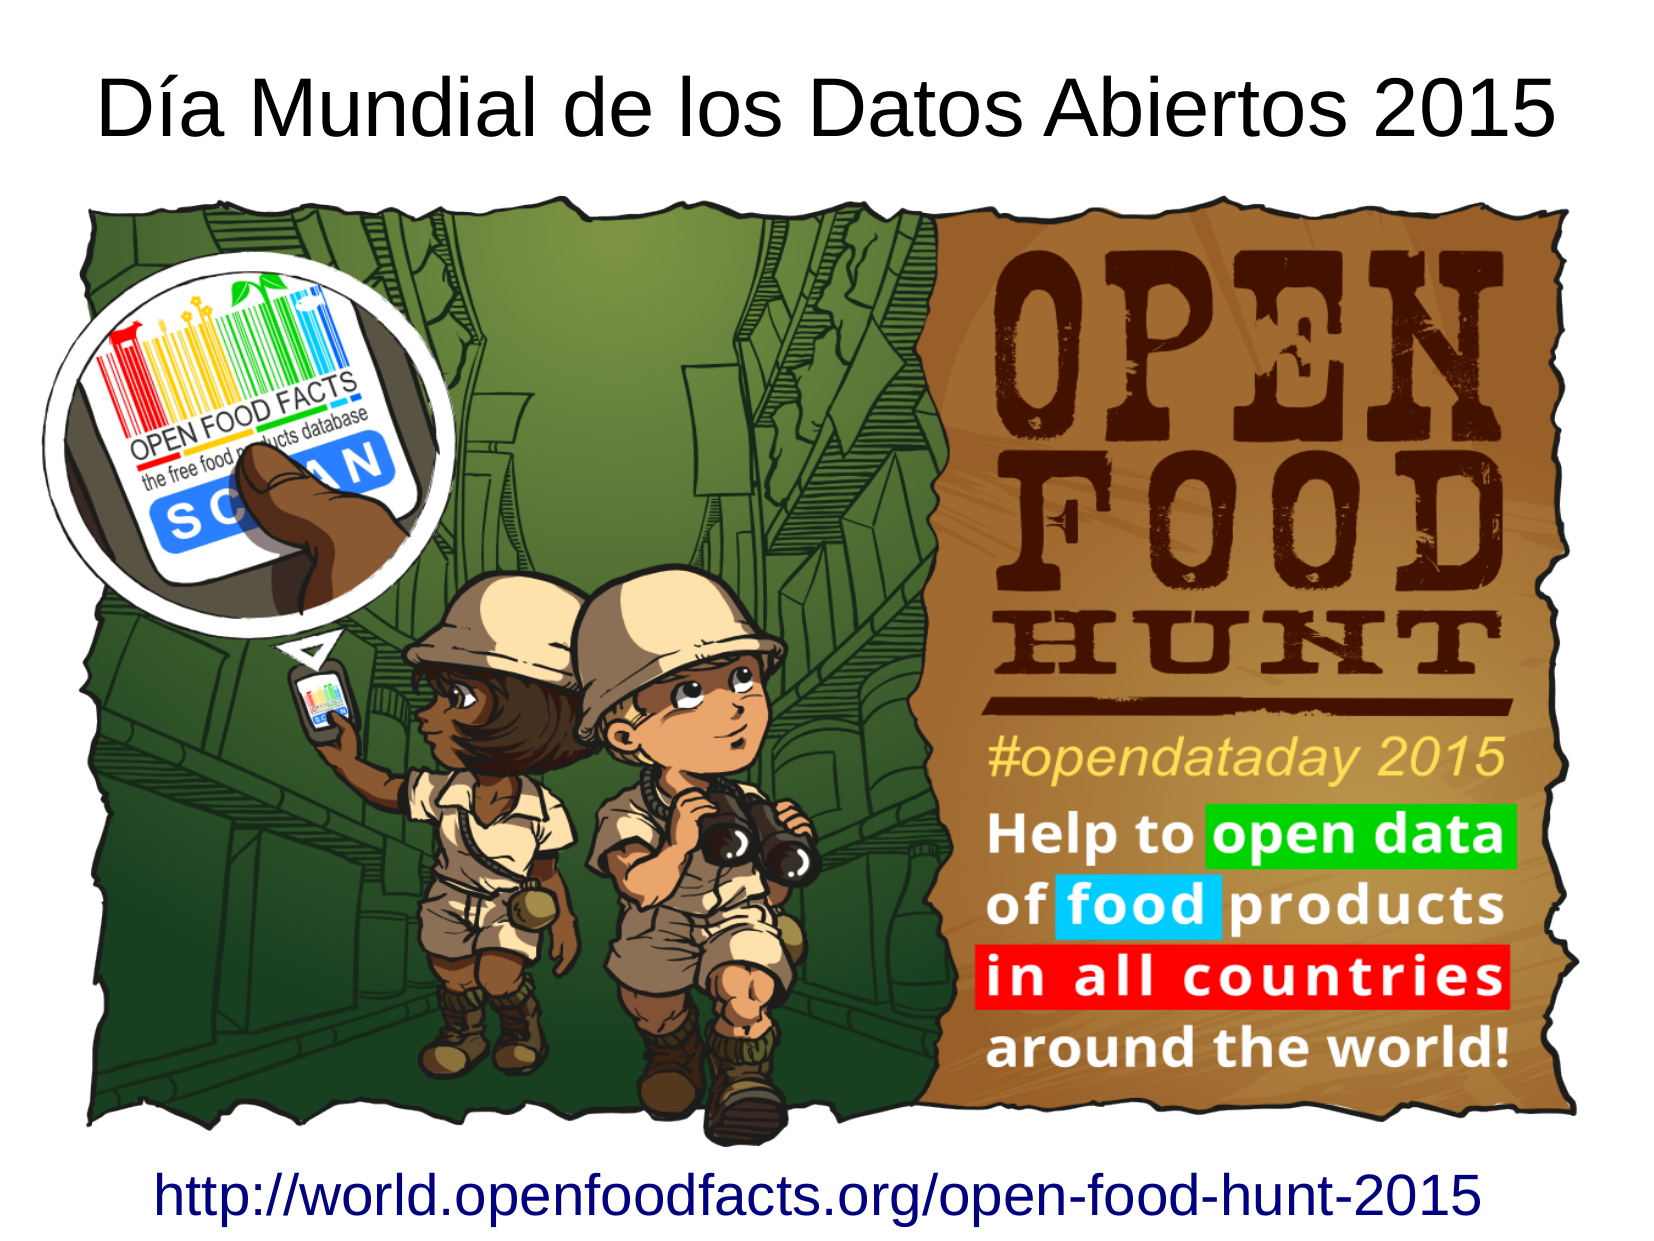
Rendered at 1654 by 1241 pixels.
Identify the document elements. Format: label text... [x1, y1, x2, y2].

picture [30, 149, 1621, 1171]
text_box http://world.openfoodfacts.org/open-food-hunt-2015 [138, 1155, 1654, 1241]
title Día Mundial de los Datos Abiertos 2015 [82, 49, 1571, 149]
